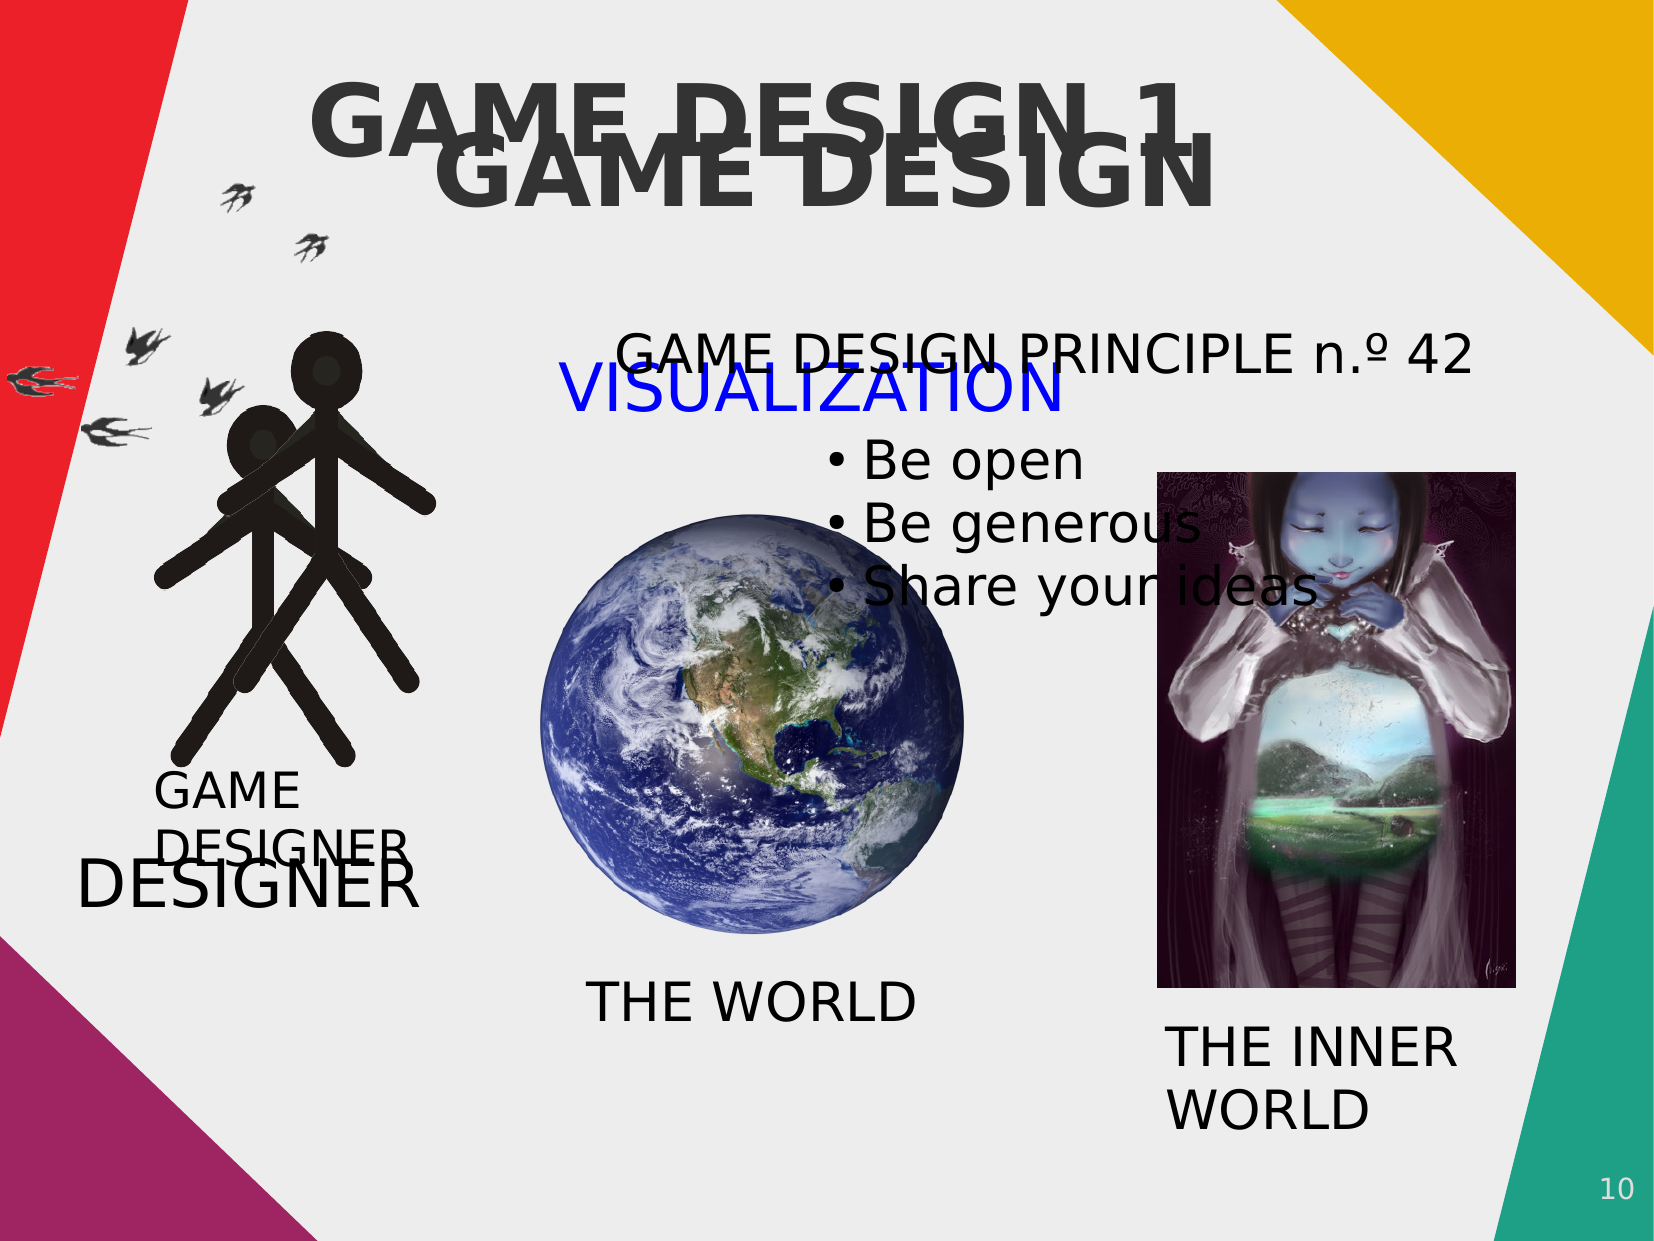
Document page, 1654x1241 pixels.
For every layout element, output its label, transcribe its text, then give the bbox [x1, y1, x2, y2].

text_box Be open Be generous Share your ideas [812, 422, 1336, 627]
text_box GAME DESIGN 1 [41, 22, 1466, 220]
picture [1157, 472, 1516, 988]
text_box THE INNER WORLD [1150, 1008, 1492, 1150]
title GAME DESIGN [730, 73, 1539, 271]
picture [0, 79, 993, 1028]
text_box THE WORLD [571, 963, 934, 1042]
text_box GAME DESIGN PRINCIPLE n.º 42 [599, 315, 1492, 394]
text_box GAME DESIGNER [139, 754, 599, 926]
text_box VISUALIZATION [657, 342, 1619, 461]
